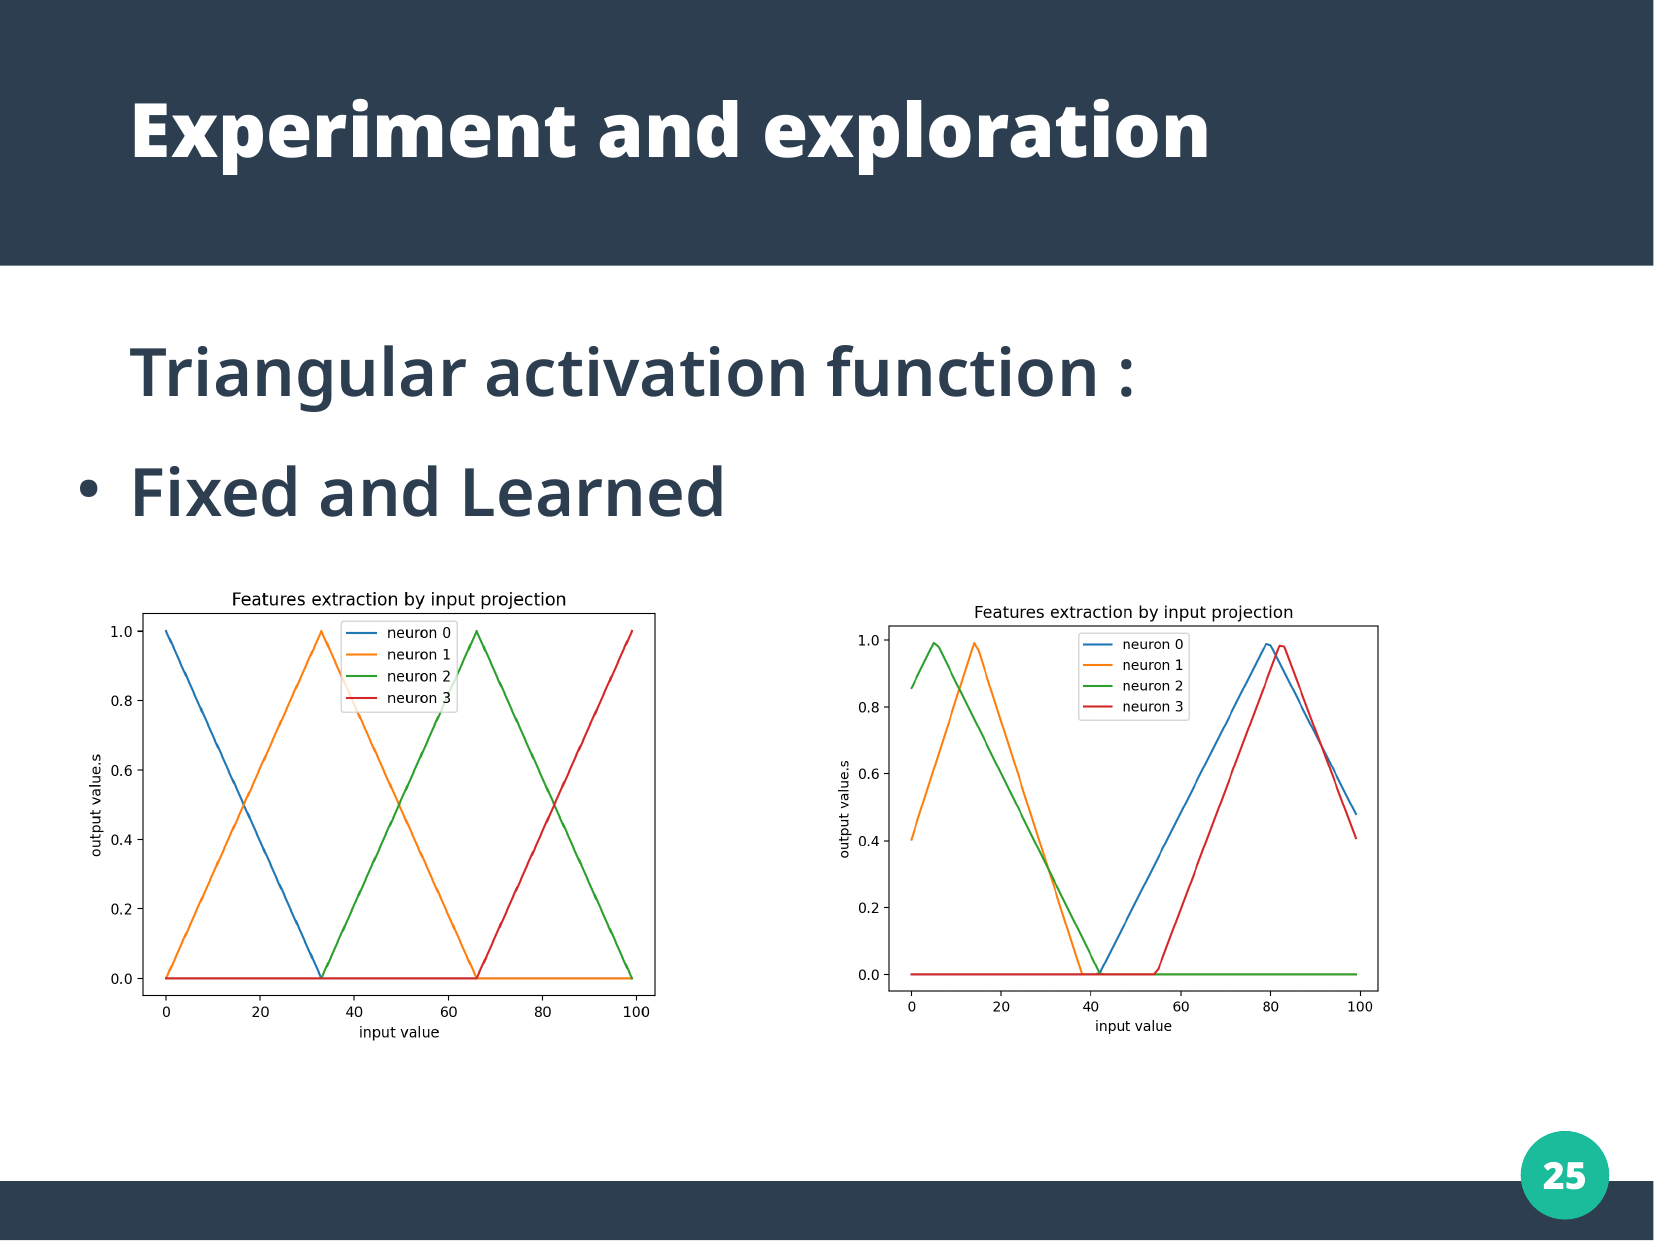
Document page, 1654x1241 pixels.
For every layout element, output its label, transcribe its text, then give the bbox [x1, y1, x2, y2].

title Experiment and exploration [59, 49, 1595, 207]
picture [810, 569, 1441, 1043]
list Triangular activation function : Fixed and Learned [59, 324, 1595, 1152]
picture [60, 554, 721, 1051]
